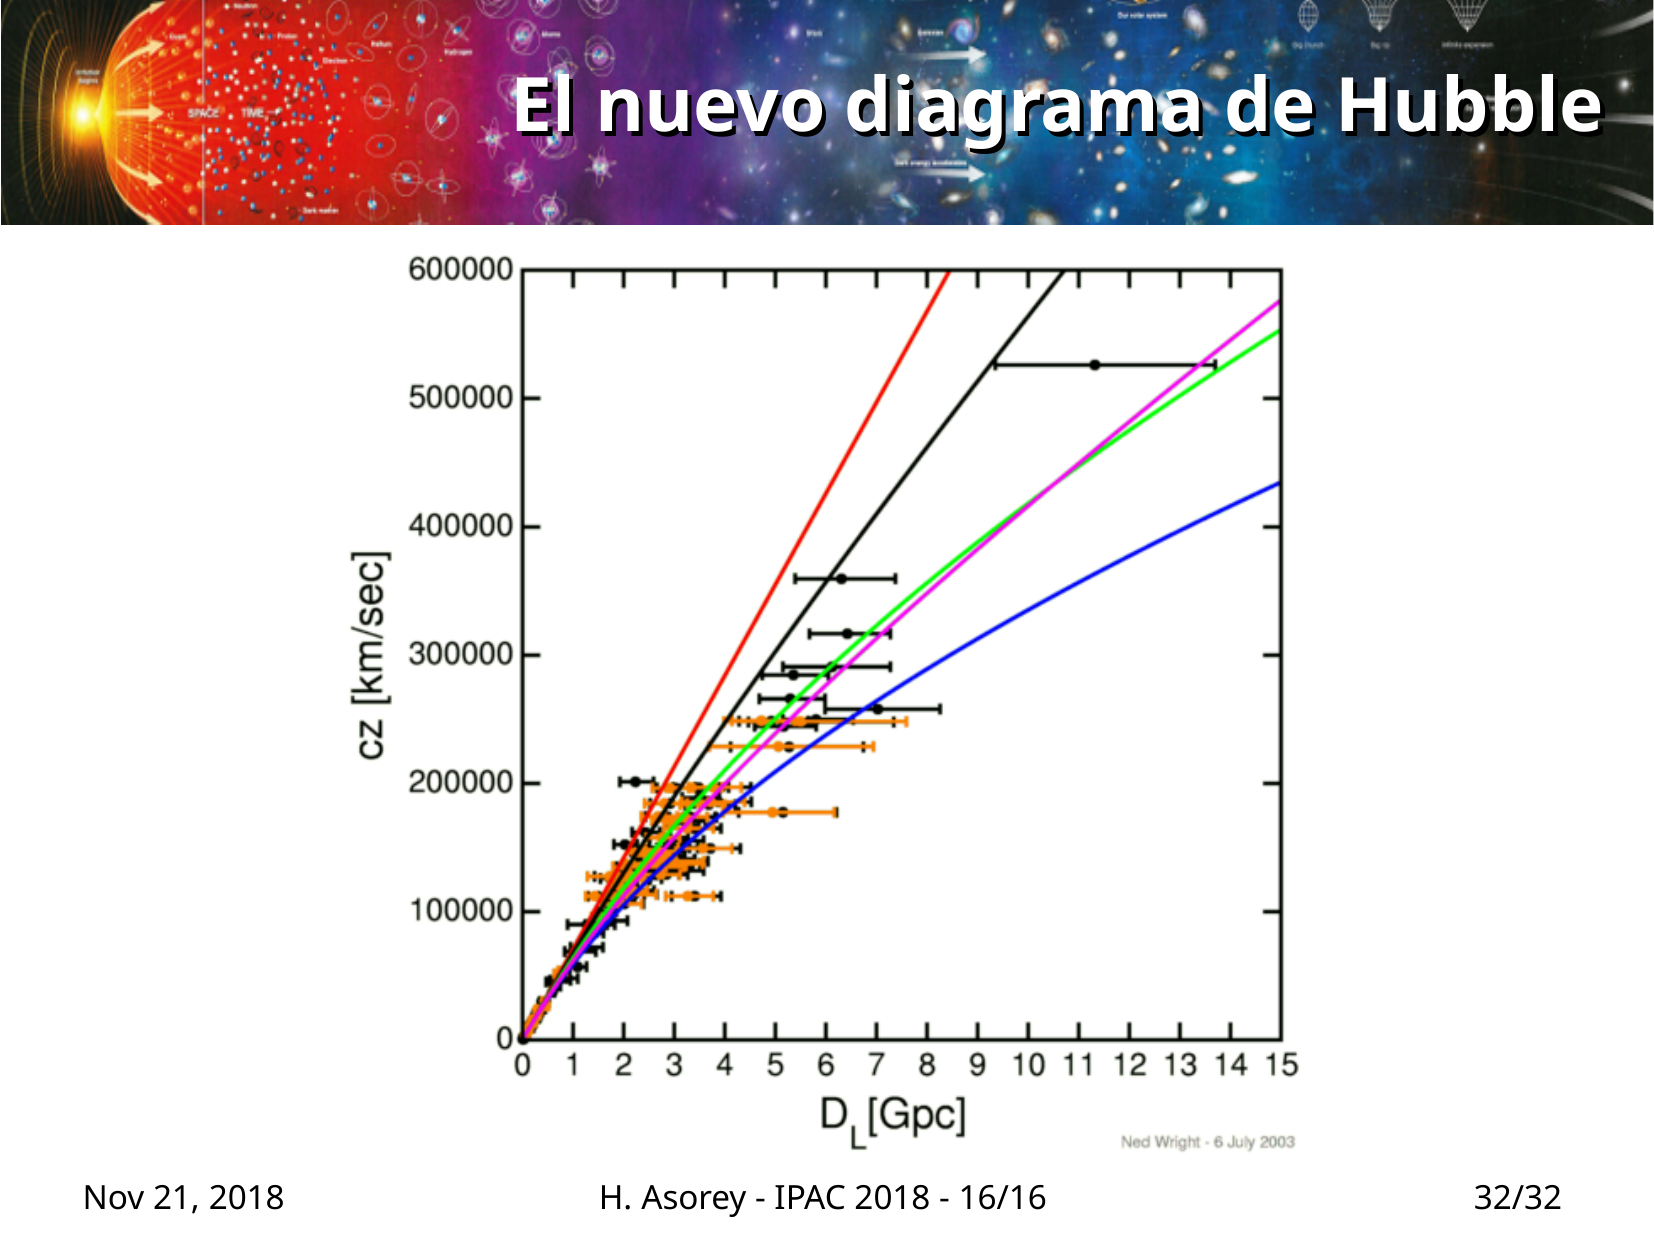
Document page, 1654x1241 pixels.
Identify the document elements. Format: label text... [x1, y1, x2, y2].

picture [348, 254, 1302, 1156]
picture [1, 0, 1654, 225]
title El nuevo diagrama de Hubble [45, 15, 1606, 191]
